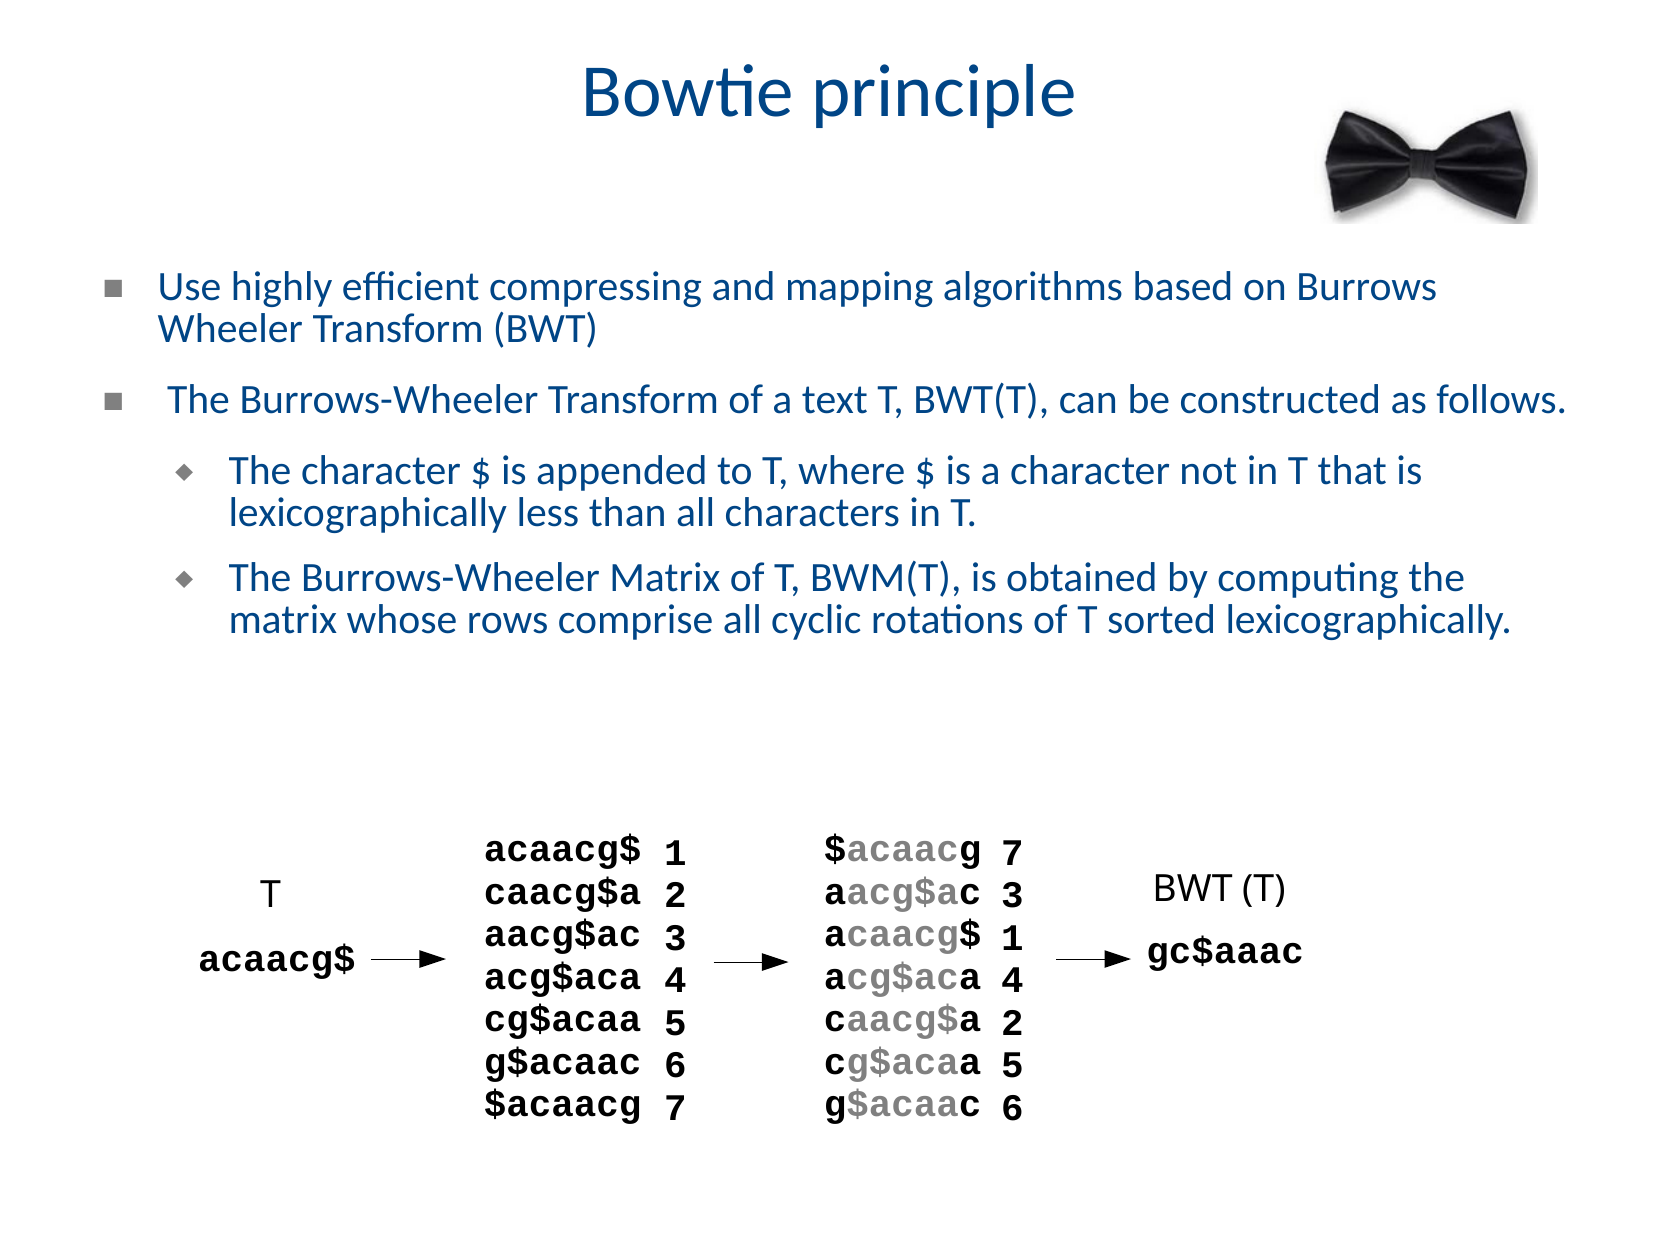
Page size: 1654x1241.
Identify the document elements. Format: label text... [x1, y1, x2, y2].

picture [1314, 74, 1538, 224]
text_box T [245, 860, 299, 920]
text_box BWT (T) [1137, 854, 1316, 914]
list Use highly efficient compressing and mapping algorithms based on Burrows Wheeler Transform (BWT) The Burrows-Wheeler Transform of a text T, BWT(T), can be constructed as follows. The character $ is appended to T, where $ is a character not in T that is lexicographically less than all characters in T. The Burrows-Wheeler Matrix of T, BWM(T), is obtained by computing the matrix whose rows comprise all cyclic rotations of T sorted lexicographically. [86, 268, 1575, 1088]
text_box gc$aaac [1131, 925, 1319, 983]
text_box 7 3 1 4 2 5 6 [986, 826, 1039, 1161]
text_box acaacg$ [183, 933, 371, 991]
text_box $acaacg aacg$ac acaacg$ acg$aca caacg$a cg$acaa g$acaac [809, 822, 1059, 1223]
title Bowtie principle [84, 18, 1574, 177]
text_box acaacg$ caacg$a aacg$ac acg$aca cg$acaa g$acaac $acaacg [469, 822, 758, 1223]
